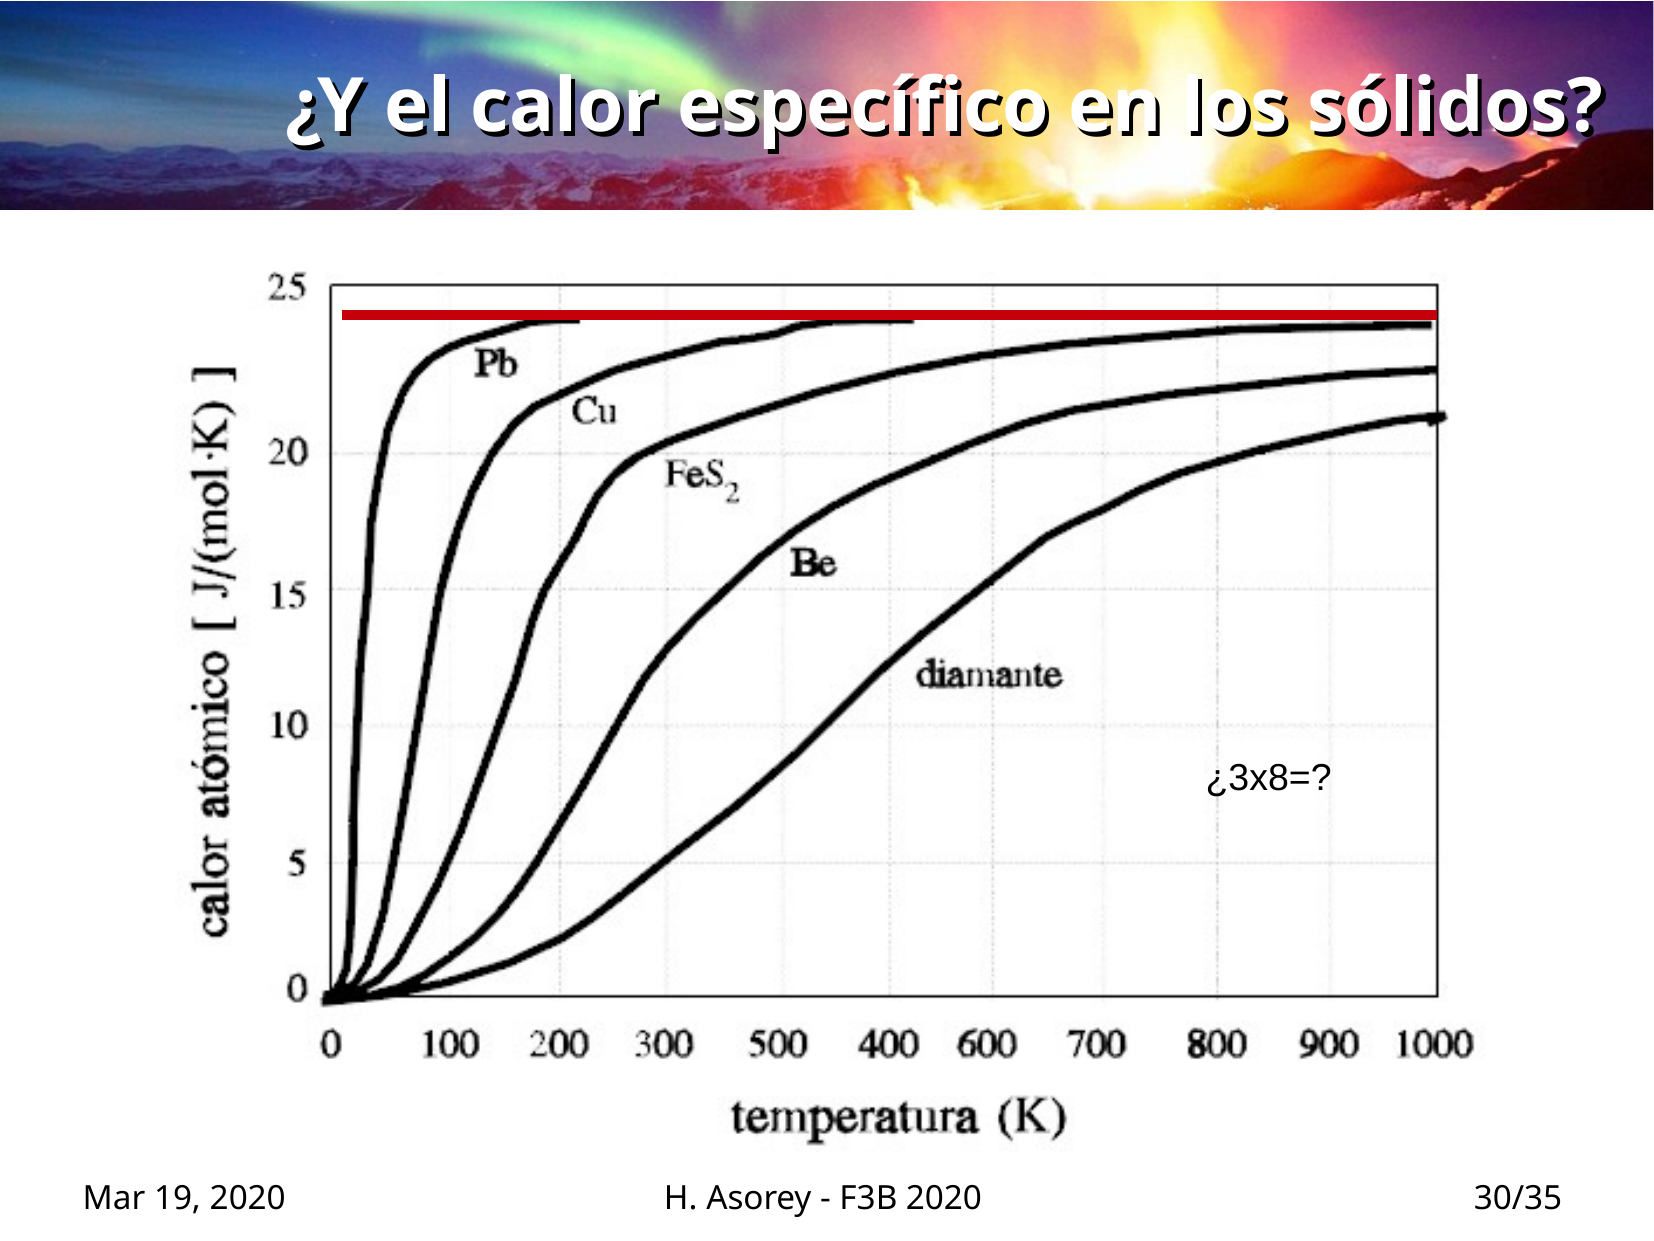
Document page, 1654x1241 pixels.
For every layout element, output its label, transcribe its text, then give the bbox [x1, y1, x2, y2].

text_box ¿3x8=? [1190, 749, 1397, 835]
picture [0, 1, 1654, 210]
title ¿Y el calor específico en los sólidos? [45, 15, 1606, 191]
picture [157, 254, 1493, 1156]
